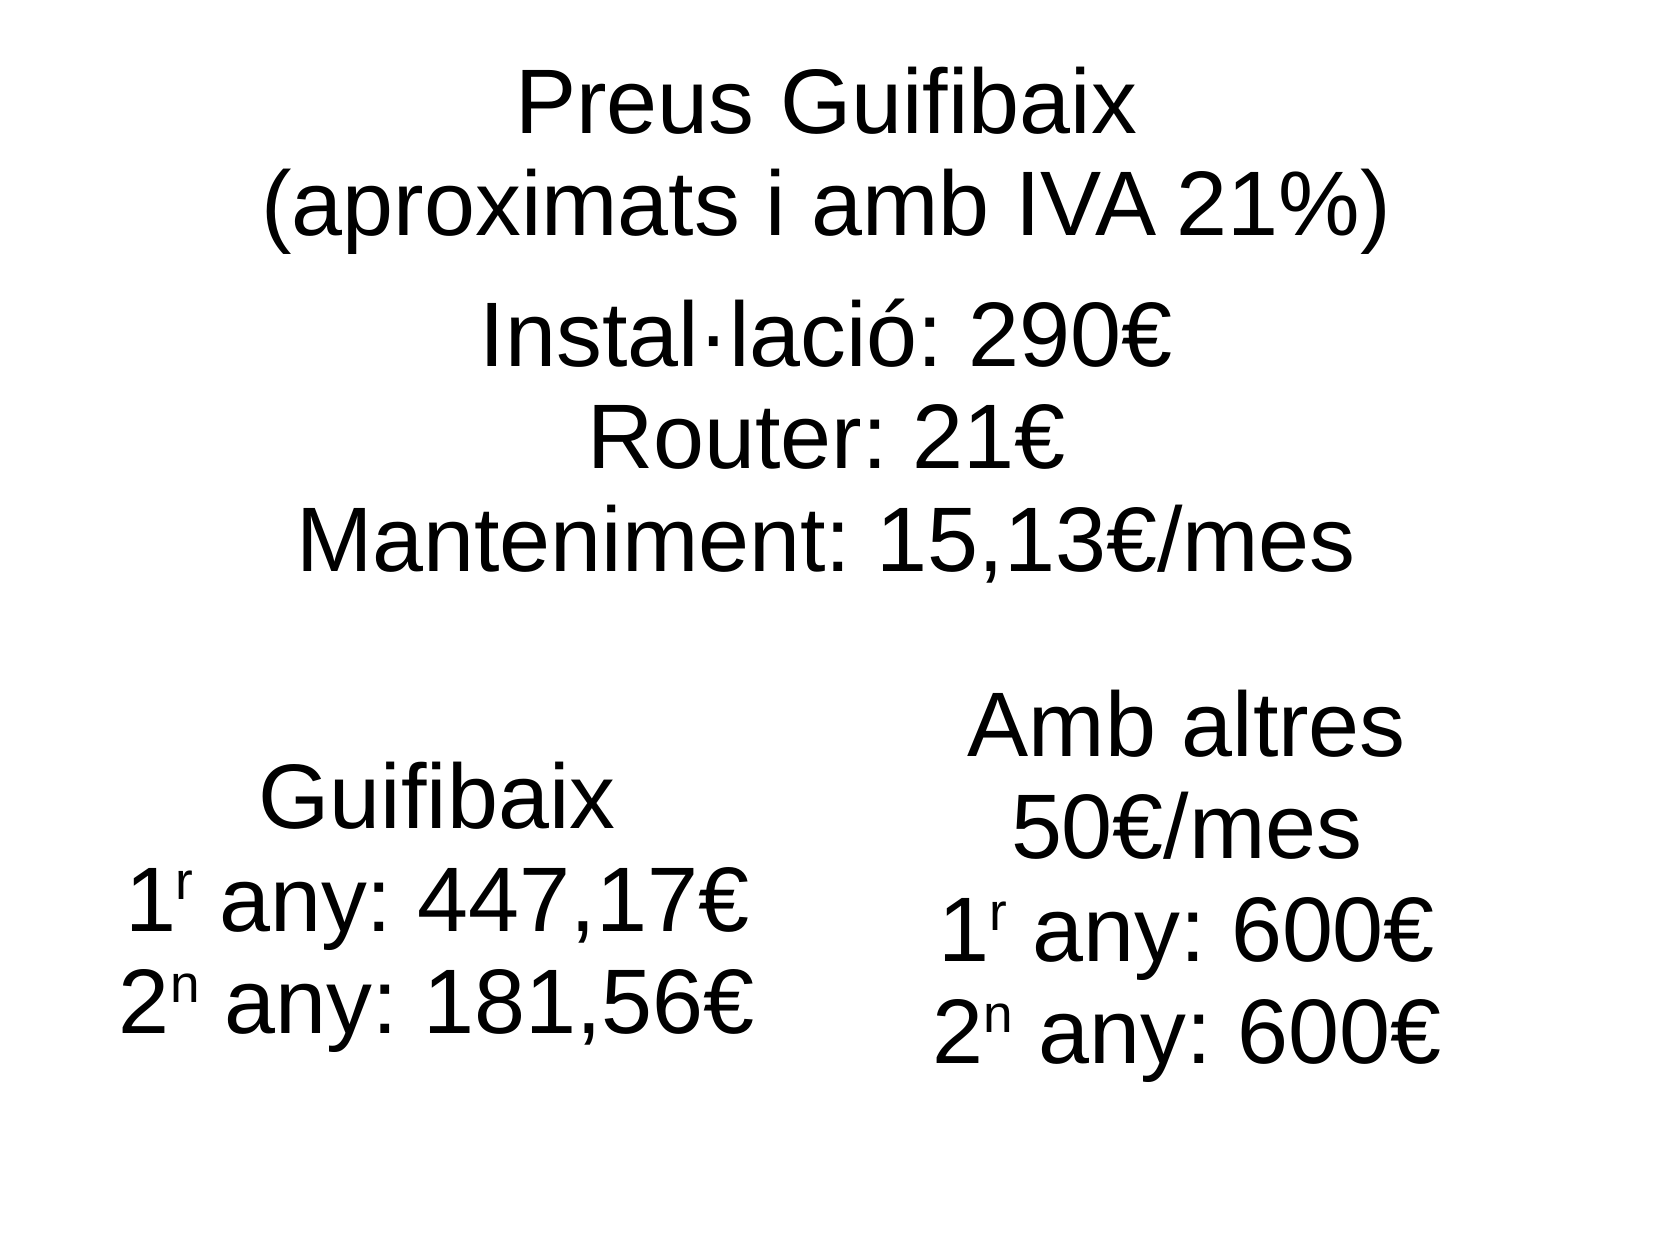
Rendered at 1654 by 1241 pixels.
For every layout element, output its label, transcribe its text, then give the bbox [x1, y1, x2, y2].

title Instal·lació: 290€ Router: 21€ Manteniment: 15,13€/mes [70, 283, 1583, 591]
title Amb altres 50€/mes 1r any: 600€ 2n any: 600€ [850, 625, 1524, 1131]
title Preus Guifibaix (aproximats i amb IVA 21%) [82, 49, 1571, 257]
title Guifibaix 1r any: 447,17€ 2n any: 181,56€ [100, 647, 774, 1152]
